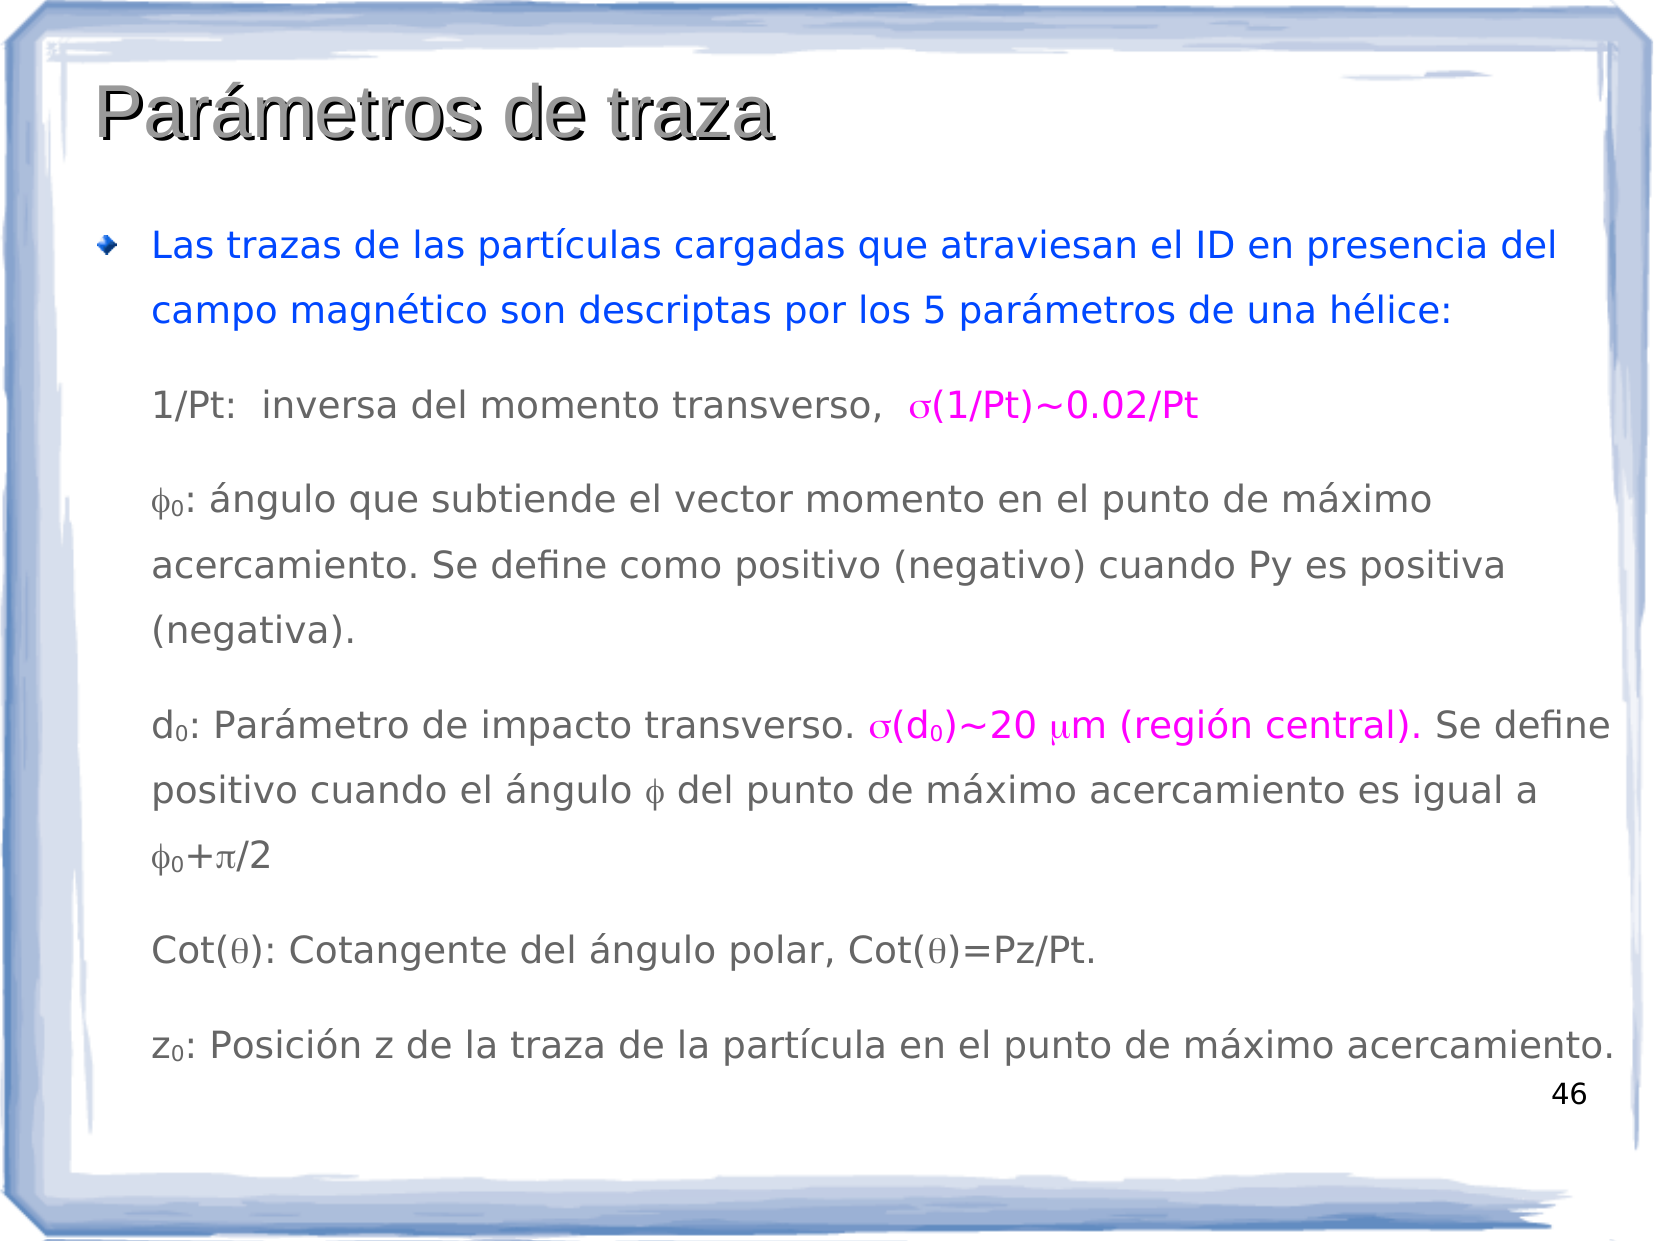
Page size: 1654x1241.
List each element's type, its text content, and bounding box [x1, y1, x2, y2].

picture [0, 0, 1654, 1241]
title Parámetros de traza [73, 31, 1374, 192]
list Las trazas de las partículas cargadas que atraviesan el ID en presencia del campo magnético son descriptas por los 5 parámetros de una hélice: 1/Pt: inversa del momento transverso, s(1/Pt)~0.02/Pt f0: ángulo que subtiende el vector momento en el punto de máximo acercamiento. Se define como positivo (negativo) cuando Py es positiva (negativa). d0: Parámetro de impacto transverso. s(d0)~20 mm (región central). Se define positivo cuando el ángulo f del punto de máximo acercamiento es igual a f0+p/2 Cot(q): Cotangente del ángulo polar, Cot(q)=Pz/Pt. z0: Posición z de la traza de la partícula en el punto de máximo acercamiento. [80, 201, 1636, 1222]
